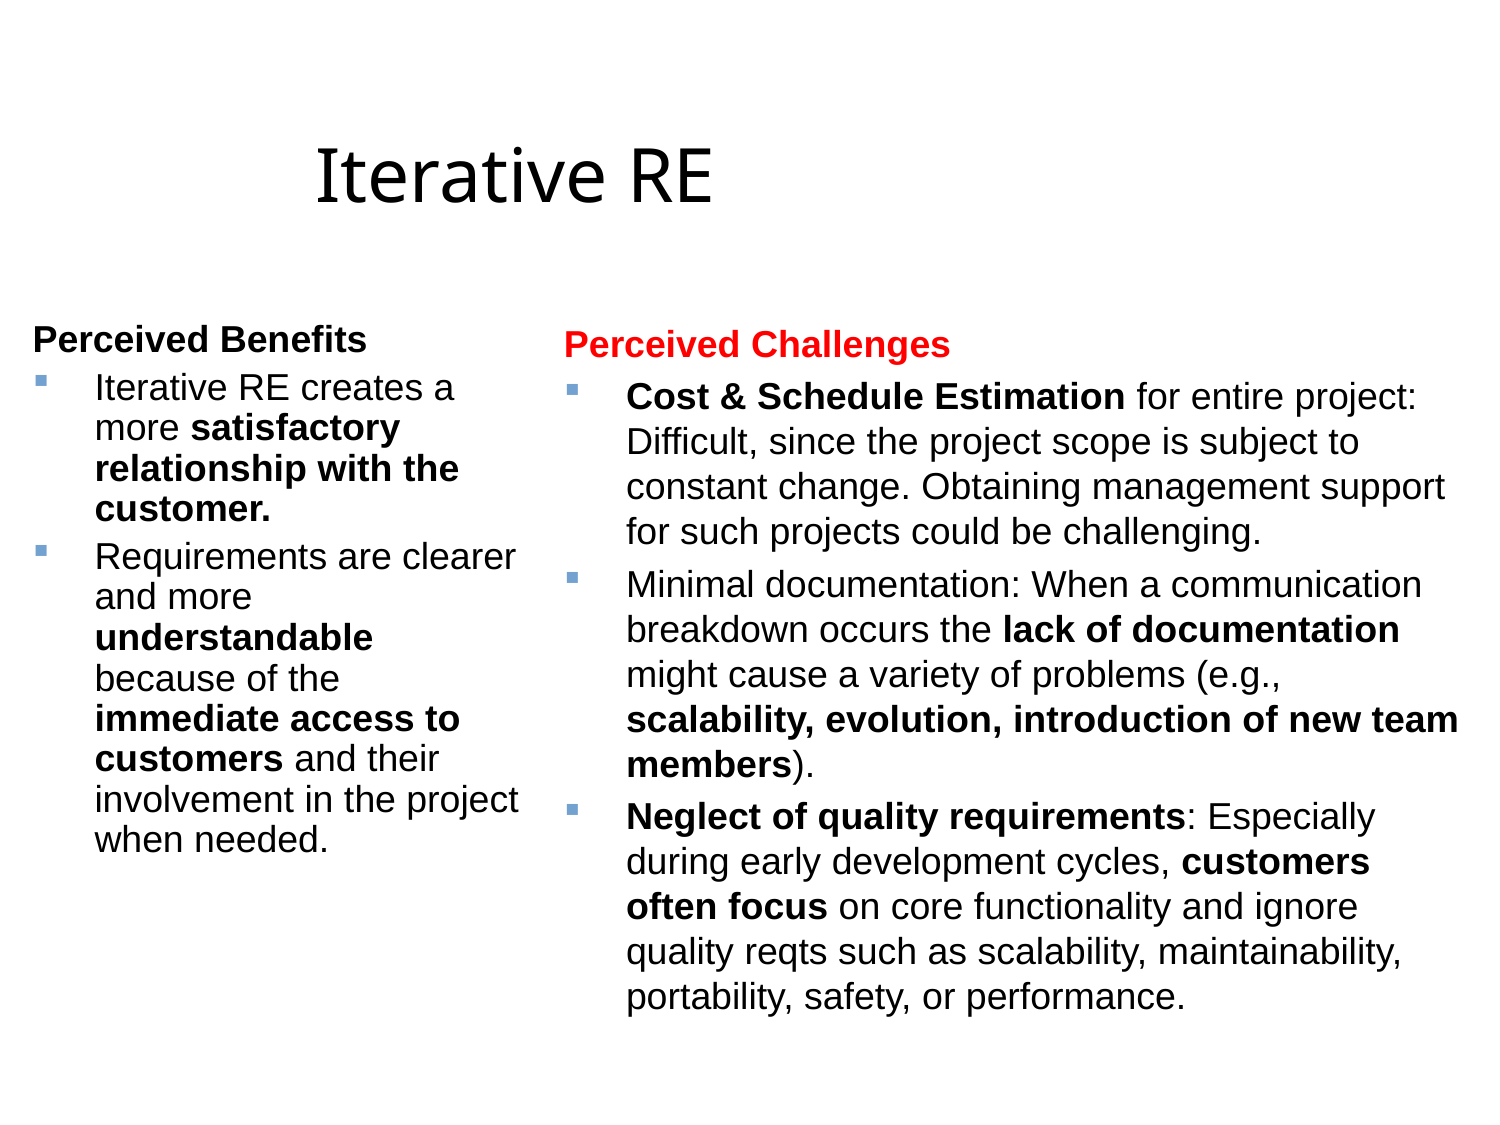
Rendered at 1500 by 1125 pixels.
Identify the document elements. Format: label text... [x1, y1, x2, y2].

title Iterative RE [300, 37, 1438, 225]
list Perceived Benefits Iterative RE creates a more satisfactory relationship with the customer. Requirements are clearer and more understandable because of the immediate access to customers and their involvement in the project when needed. [17, 312, 538, 1000]
text_box Perceived Challenges Cost & Schedule Estimation for entire project: Difficult, since the project scope is subject to constant change. Obtaining management support for such projects could be challenging. Minimal documentation: When a communication breakdown occurs the lack of documentation might cause a variety of problems (e.g., scalability, evolution, introduction of new team members). Neglect of quality requirements: Especially during early development cycles, customers often focus on core functionality and ignore quality reqts such as scalability, maintainability, portability, safety, or performance. [549, 312, 1483, 1048]
